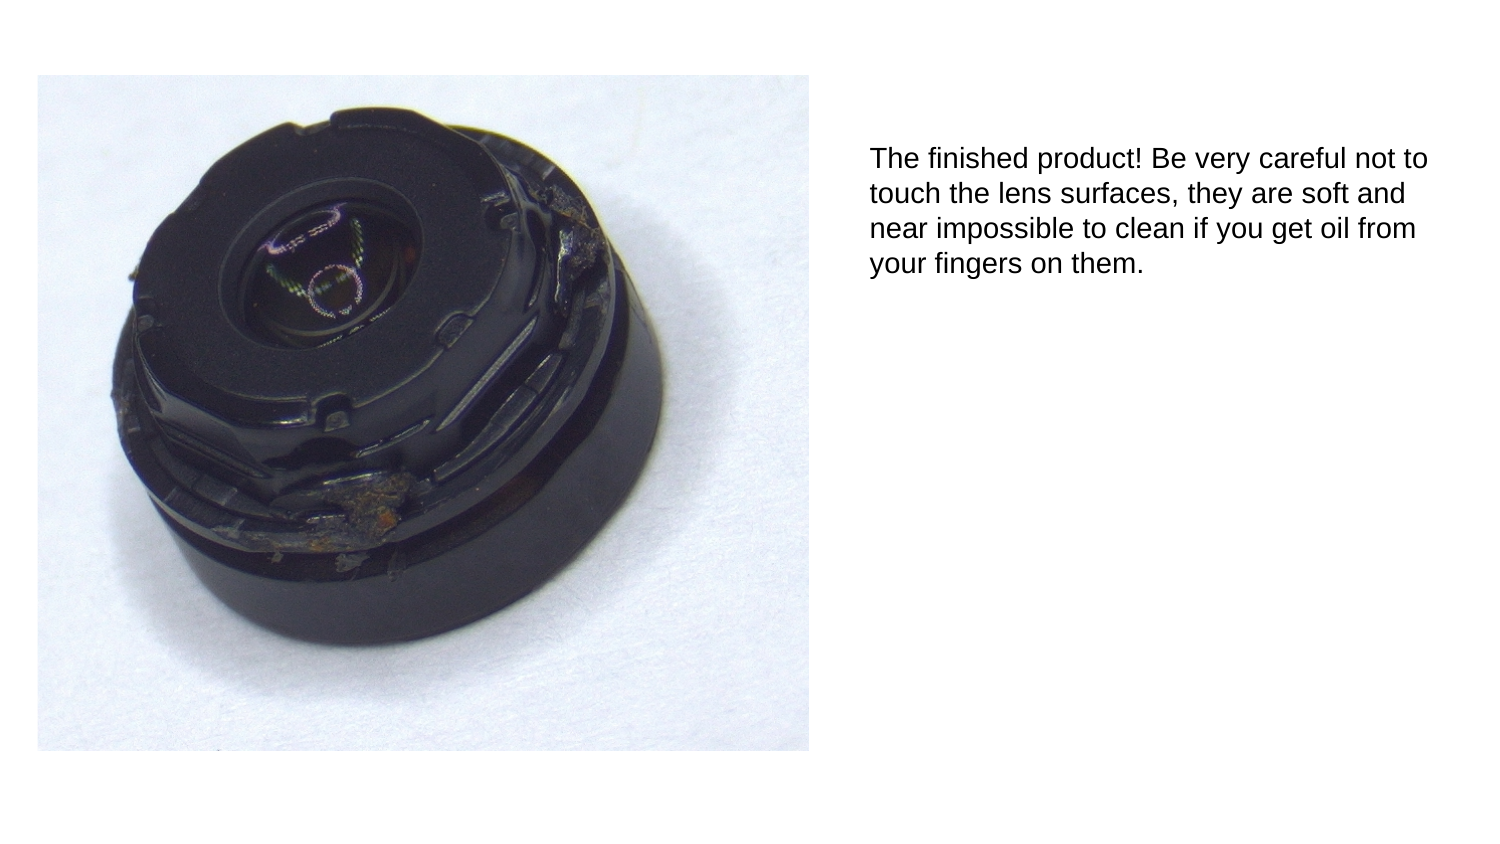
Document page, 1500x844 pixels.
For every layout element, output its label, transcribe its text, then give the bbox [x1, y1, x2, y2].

text_box The finished product! Be very careful not to touch the lens surfaces, they are soft and near impossible to clean if you get oil from your fingers on them. [854, 124, 1455, 295]
picture [37, 75, 809, 751]
